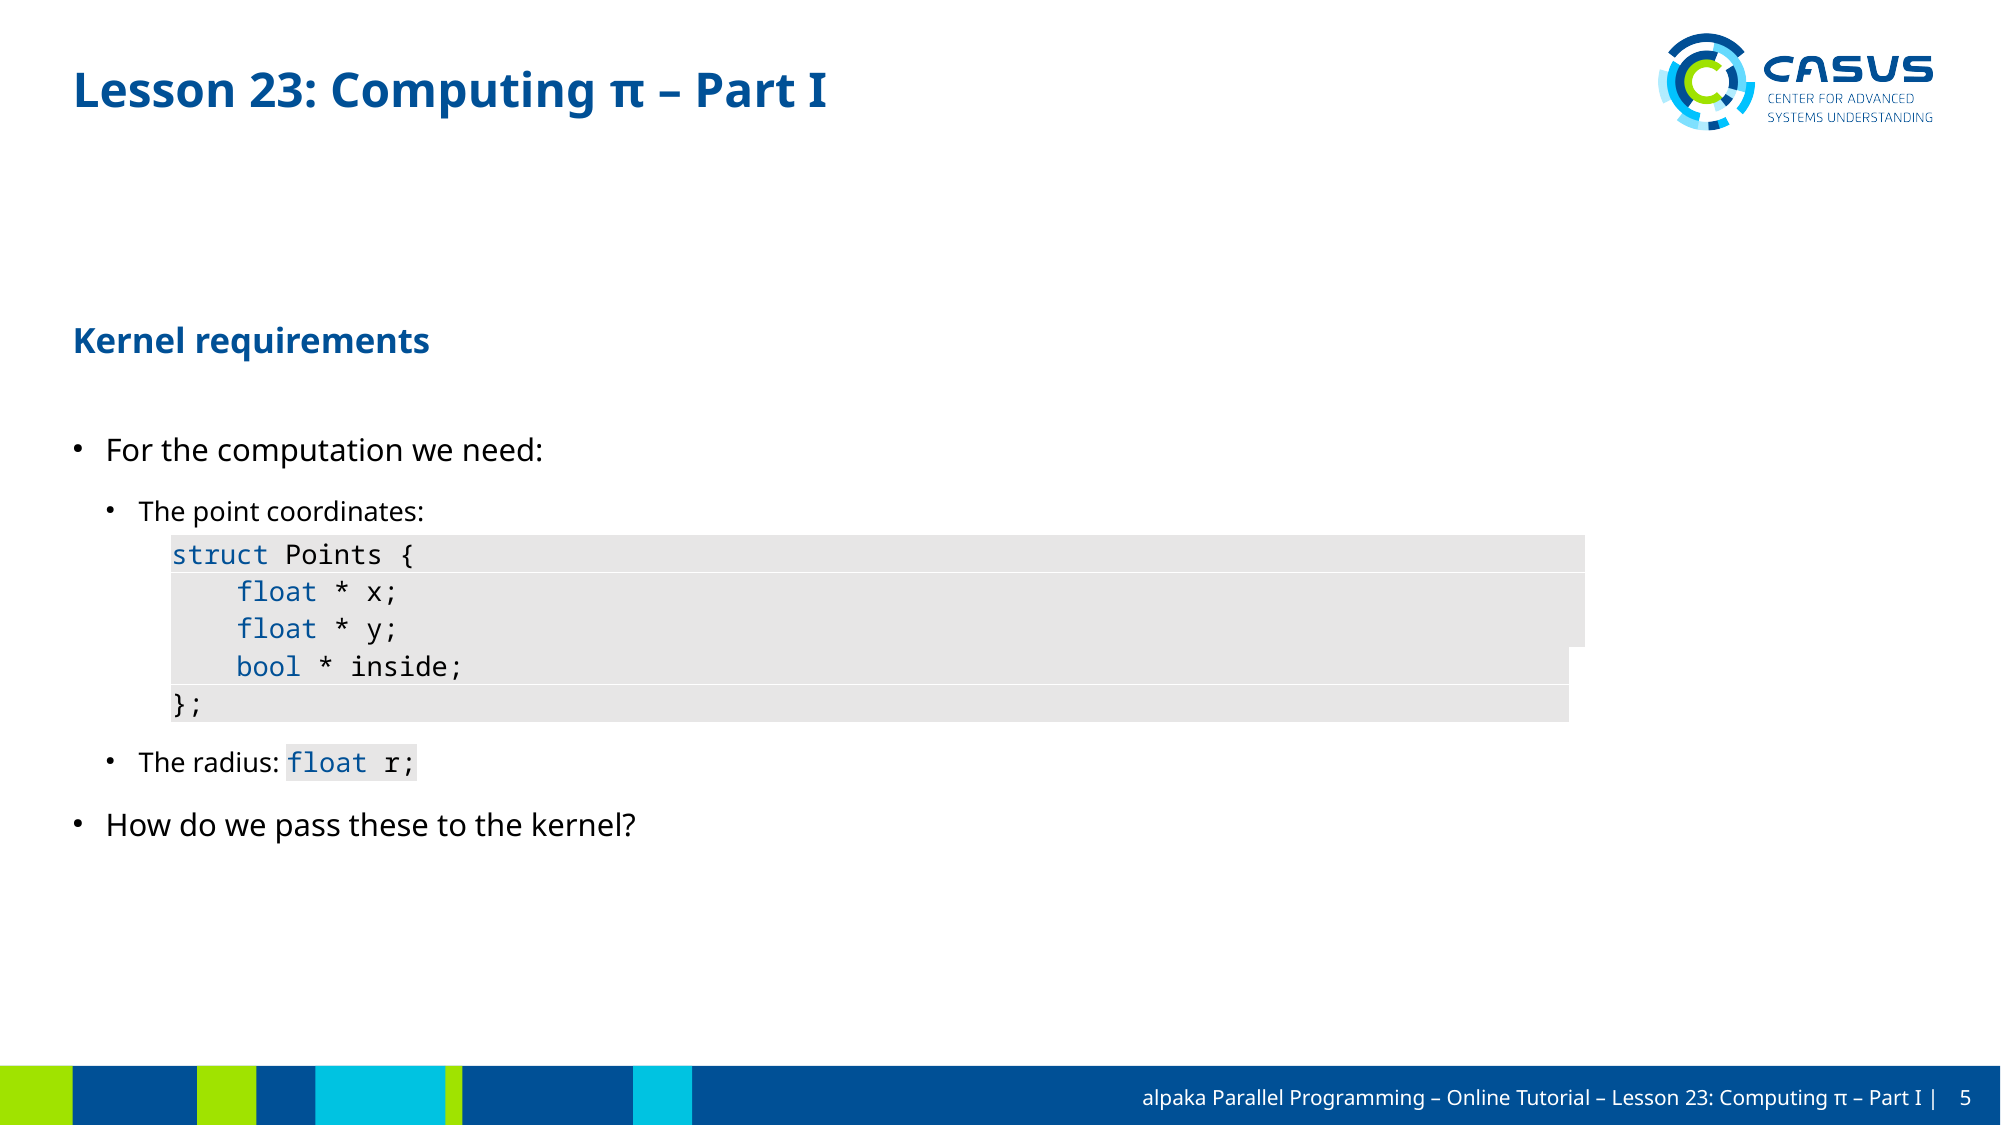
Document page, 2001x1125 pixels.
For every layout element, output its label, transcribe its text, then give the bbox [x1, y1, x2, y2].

title Lesson 23: Computing π – Part I [72, 54, 1620, 123]
picture [1658, 33, 1933, 131]
list Kernel requirements For the computation we need: The point coordinates: struct Points { float * x; float * y; bool * inside; }; The radius: float r; How do we pass these to the kernel? [72, 316, 1620, 979]
